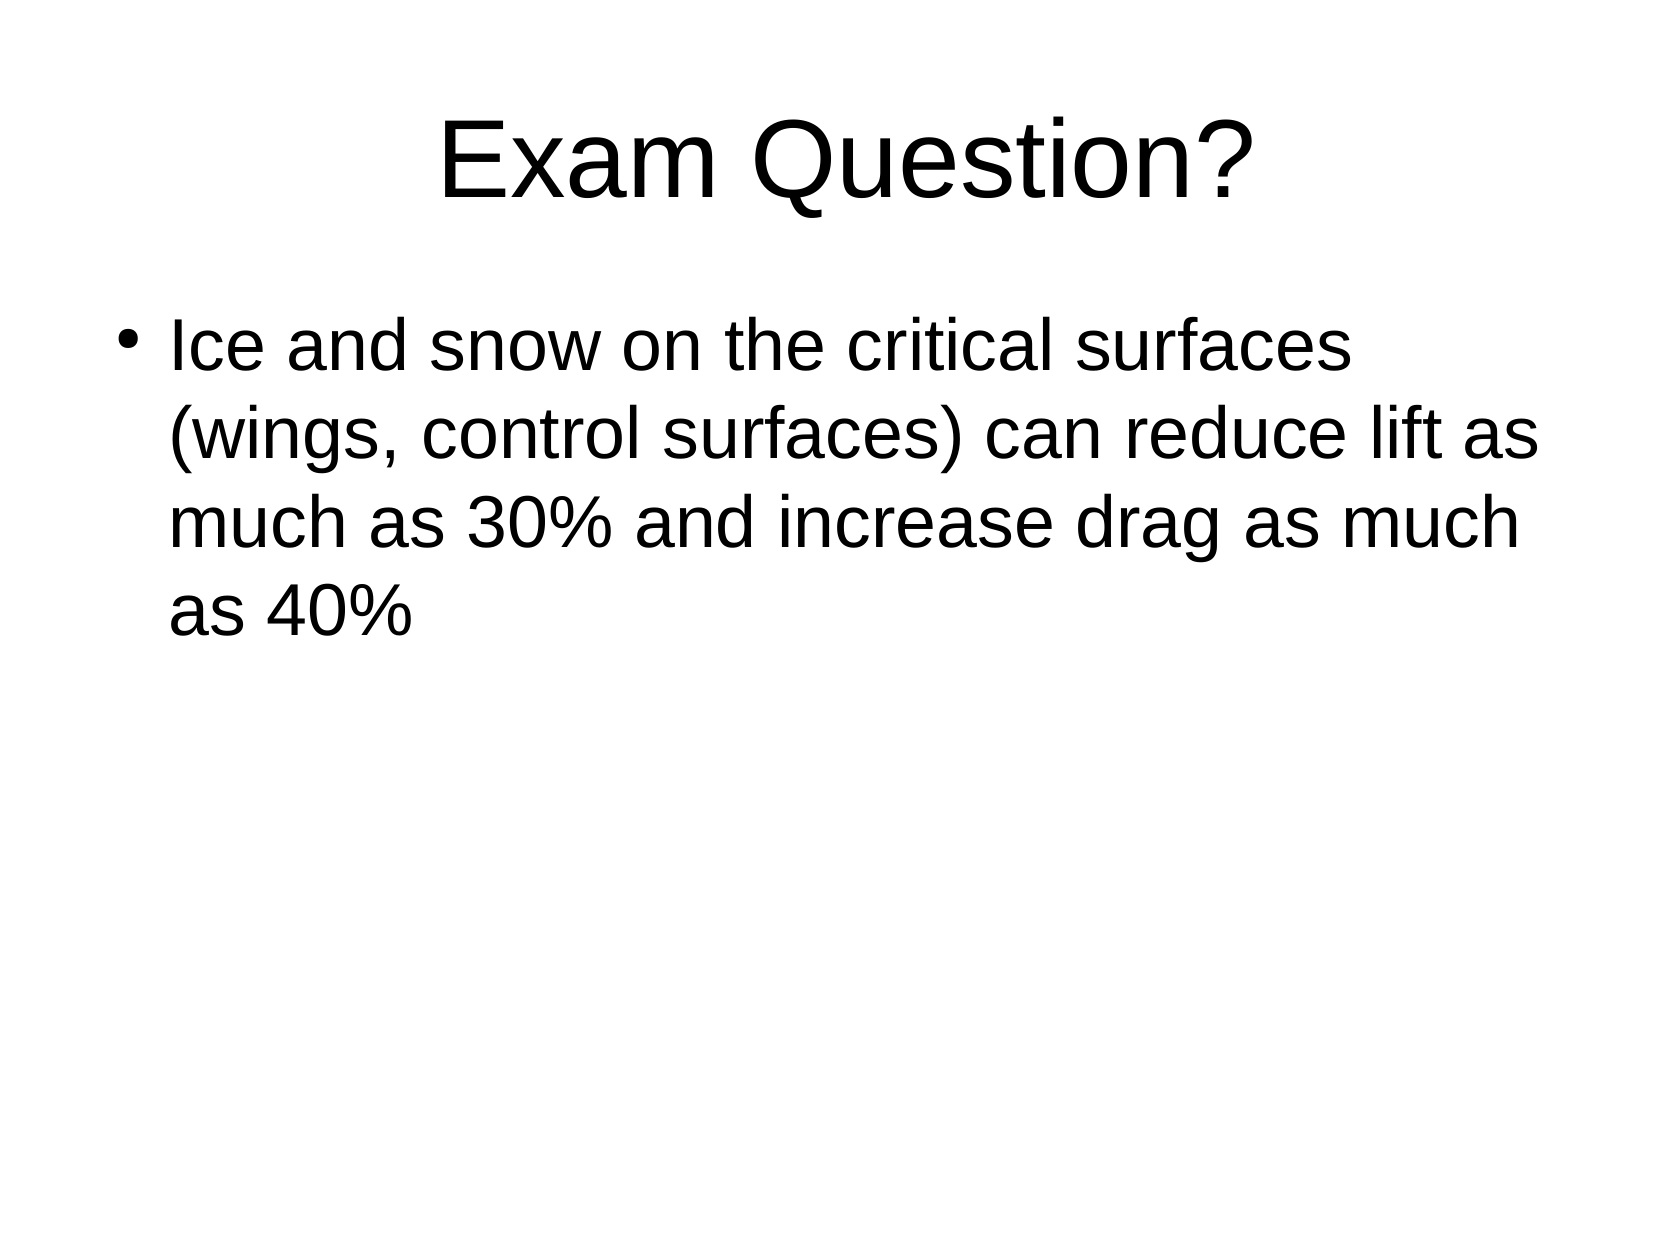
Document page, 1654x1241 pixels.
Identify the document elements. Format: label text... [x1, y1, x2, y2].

title Exam Question? [82, 49, 1571, 257]
list Ice and snow on the critical surfaces (wings, control surfaces) can reduce lift as much as 30% and increase drag as much as 40% [82, 289, 1571, 1108]
